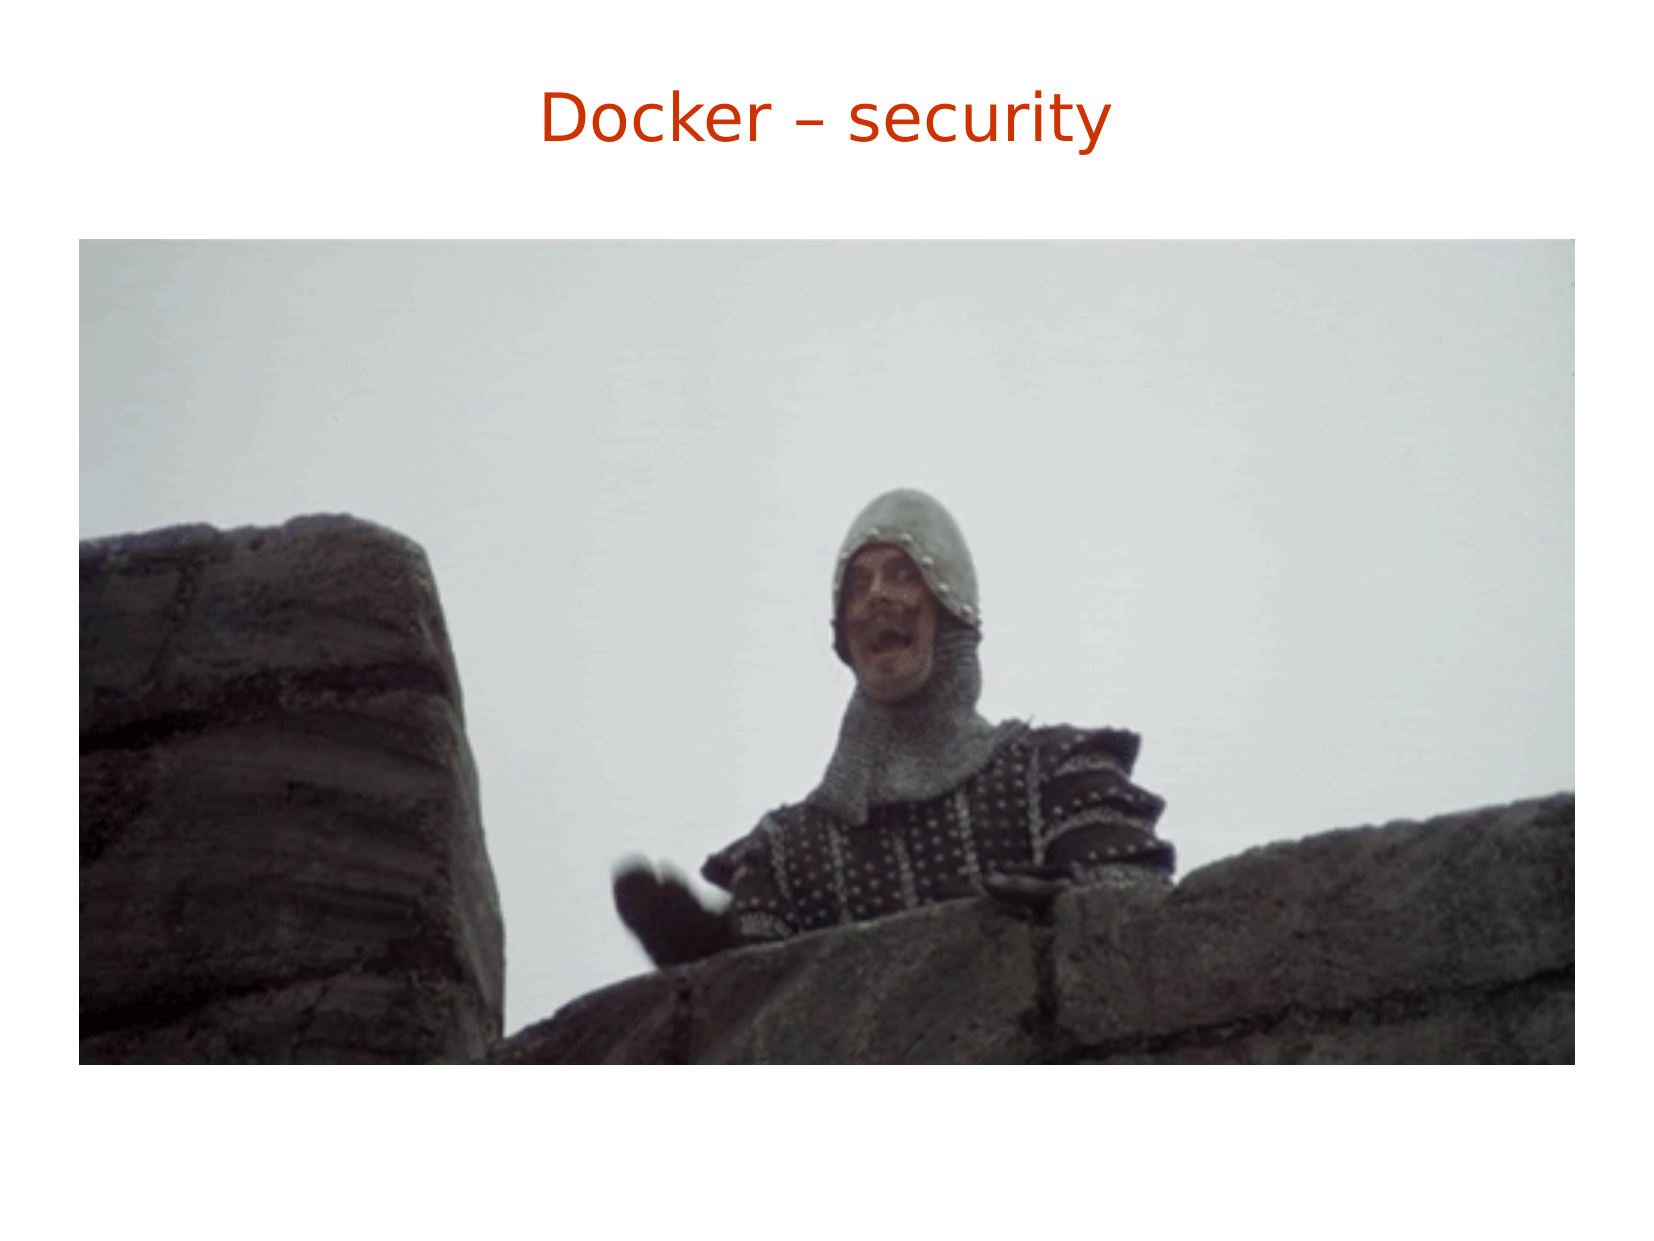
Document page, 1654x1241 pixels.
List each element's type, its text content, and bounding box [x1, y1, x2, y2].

text_box Docker – security [523, 72, 1130, 166]
picture [79, 239, 1575, 1066]
